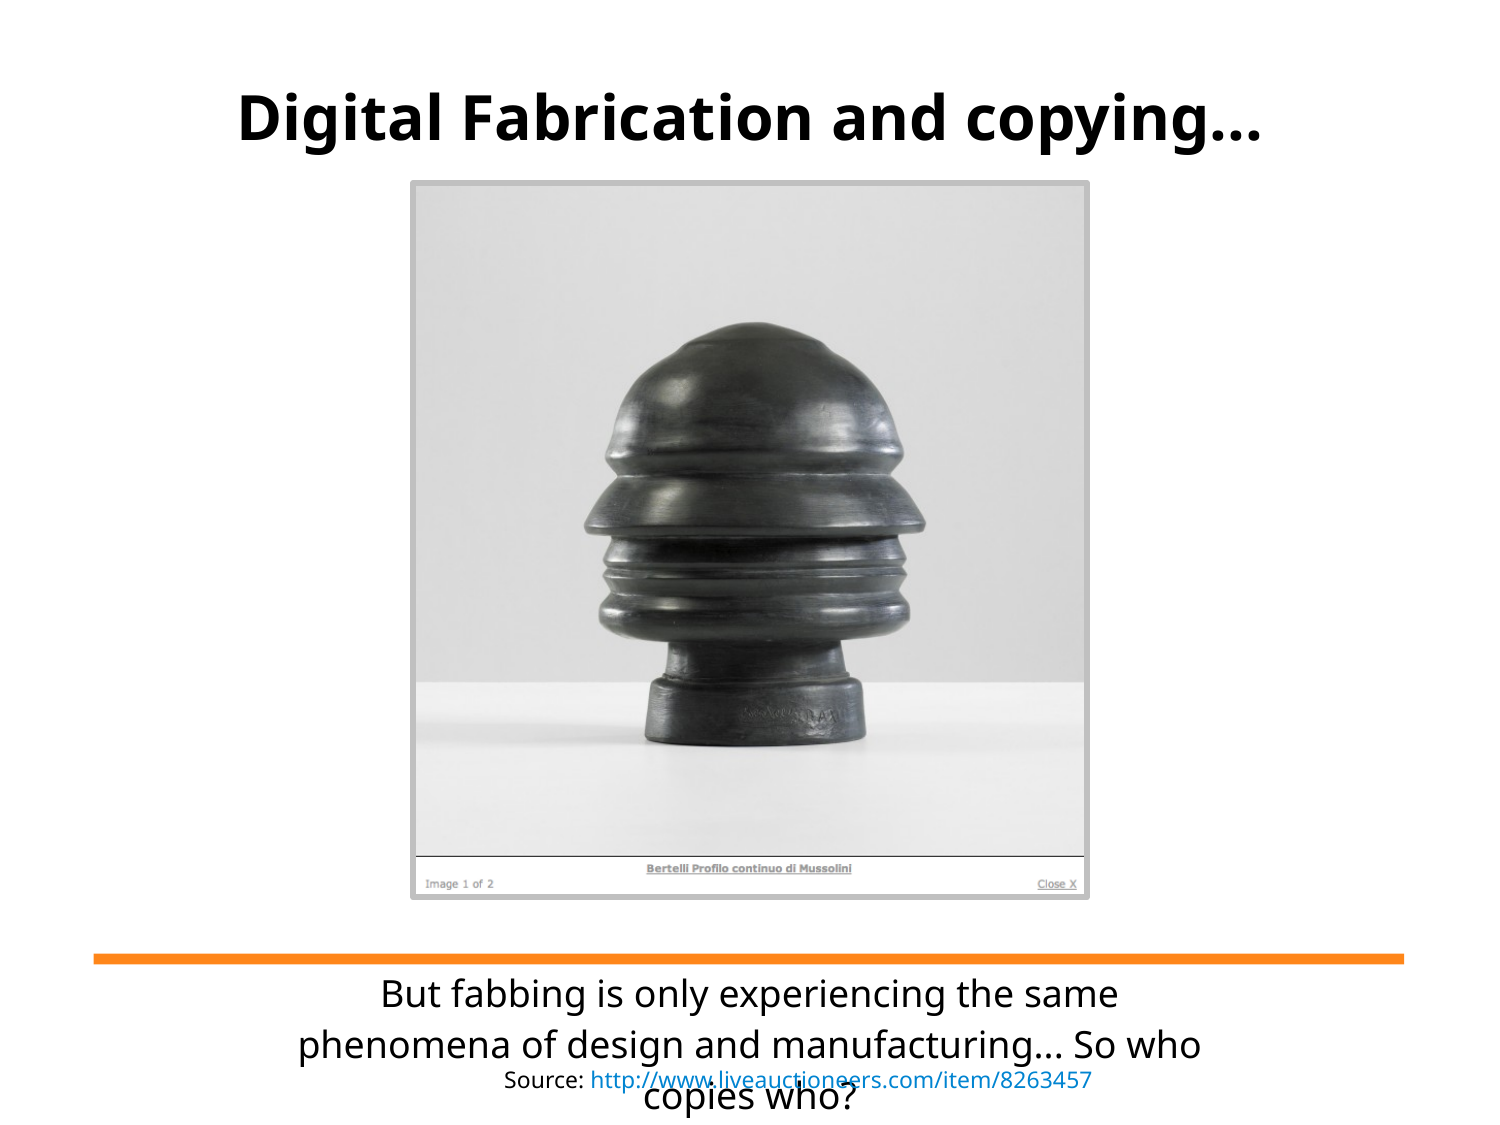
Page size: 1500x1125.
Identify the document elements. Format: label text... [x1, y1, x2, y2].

text_box But fabbing is only experiencing the same phenomena of design and manufacturing... So who copies who? [276, 960, 1224, 1073]
title Digital Fabrication and copying... [75, 44, 1426, 188]
picture [0, 0, 1500, 1125]
text_box Source: http://www.liveauctioneers.com/item/8263457 [489, 1056, 1057, 1101]
